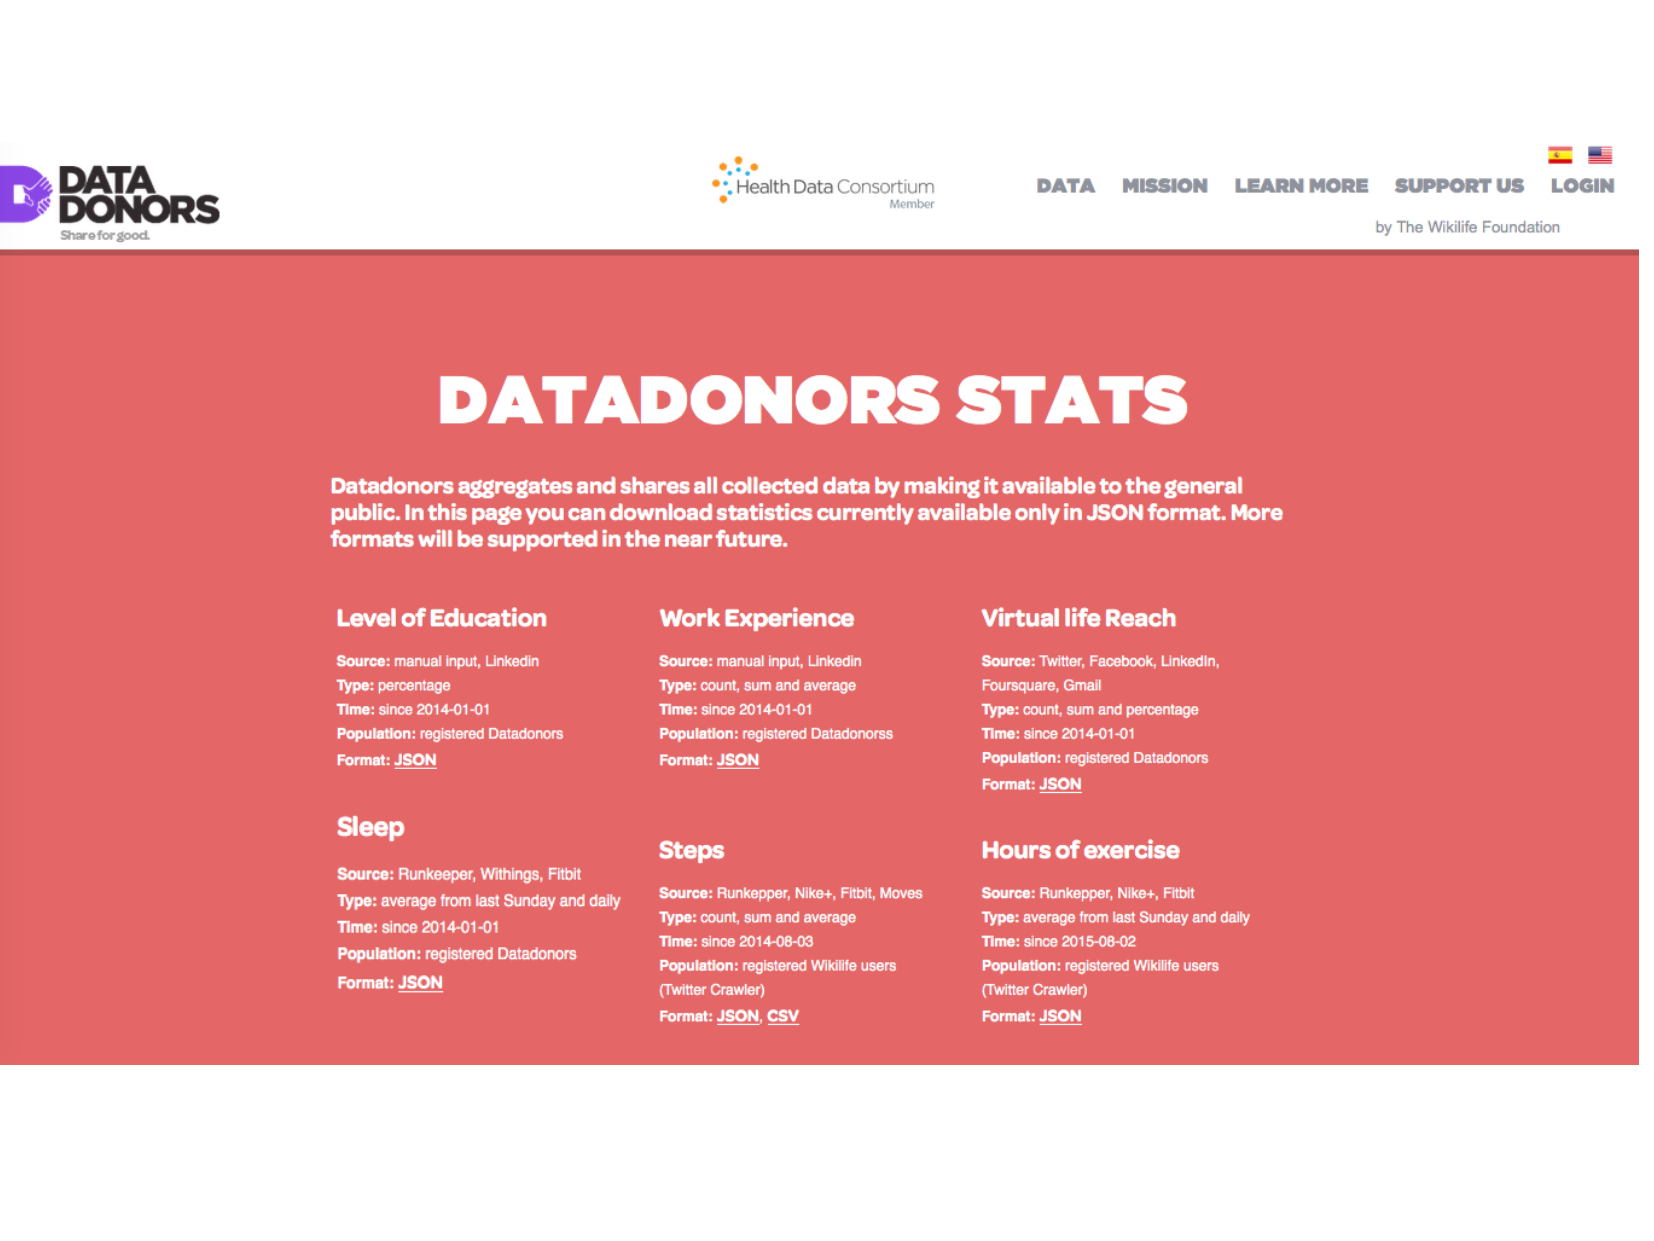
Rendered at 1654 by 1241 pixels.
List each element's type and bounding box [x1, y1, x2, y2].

picture [0, 142, 1639, 1066]
